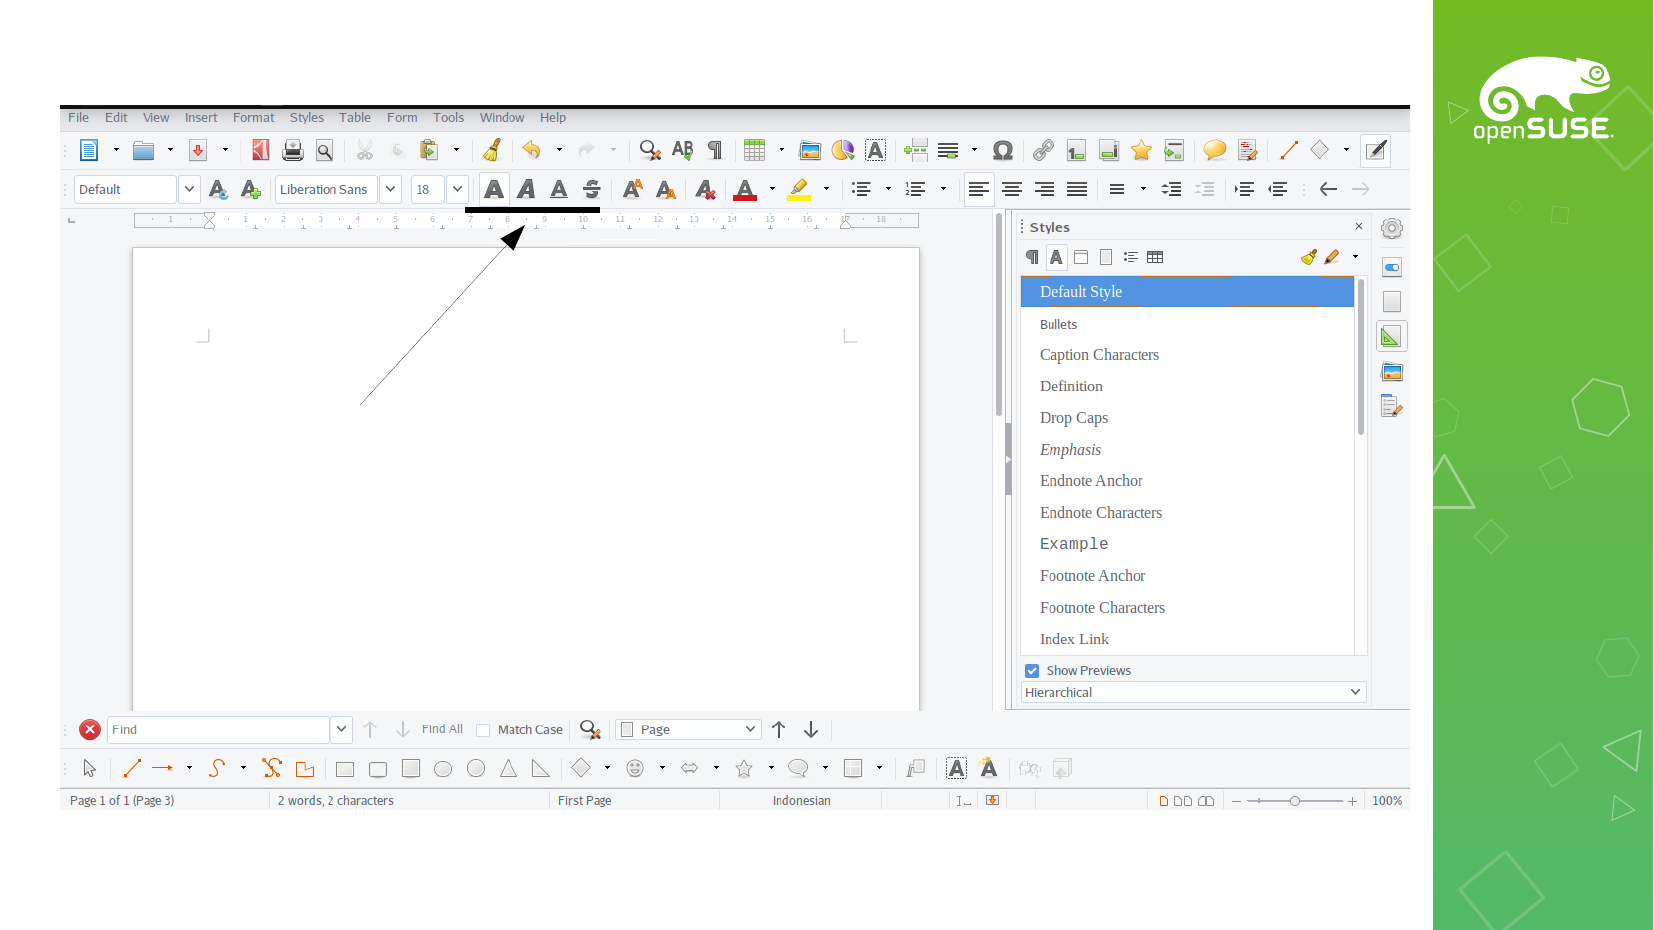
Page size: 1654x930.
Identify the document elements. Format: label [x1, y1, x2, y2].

picture [60, 104, 1411, 811]
